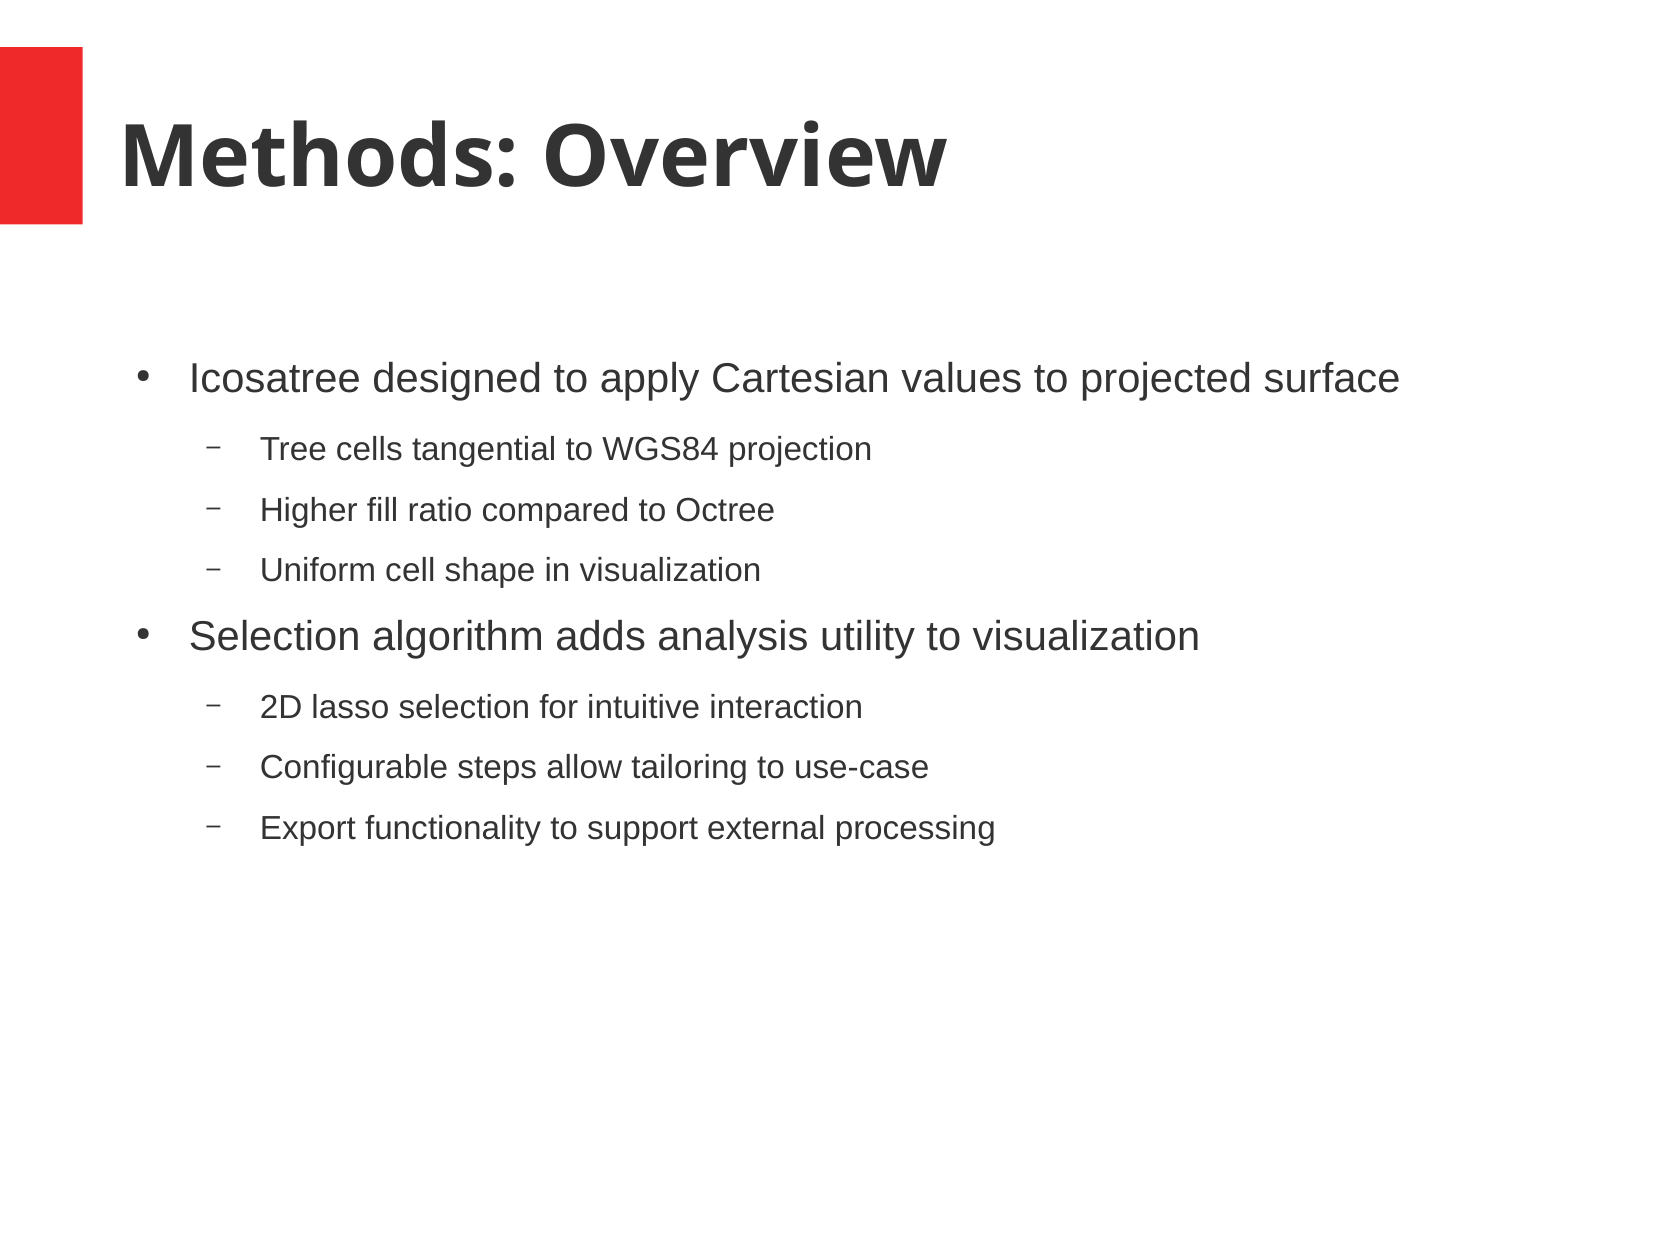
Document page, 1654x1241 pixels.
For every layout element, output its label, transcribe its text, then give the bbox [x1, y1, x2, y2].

title Methods: Overview [118, 49, 1571, 257]
list Icosatree designed to apply Cartesian values to projected surface Tree cells tangential to WGS84 projection Higher fill ratio compared to Octree Uniform cell shape in visualization Selection algorithm adds analysis utility to visualization 2D lasso selection for intuitive interaction Configurable steps allow tailoring to use-case Export functionality to support external processing [118, 354, 1536, 1074]
